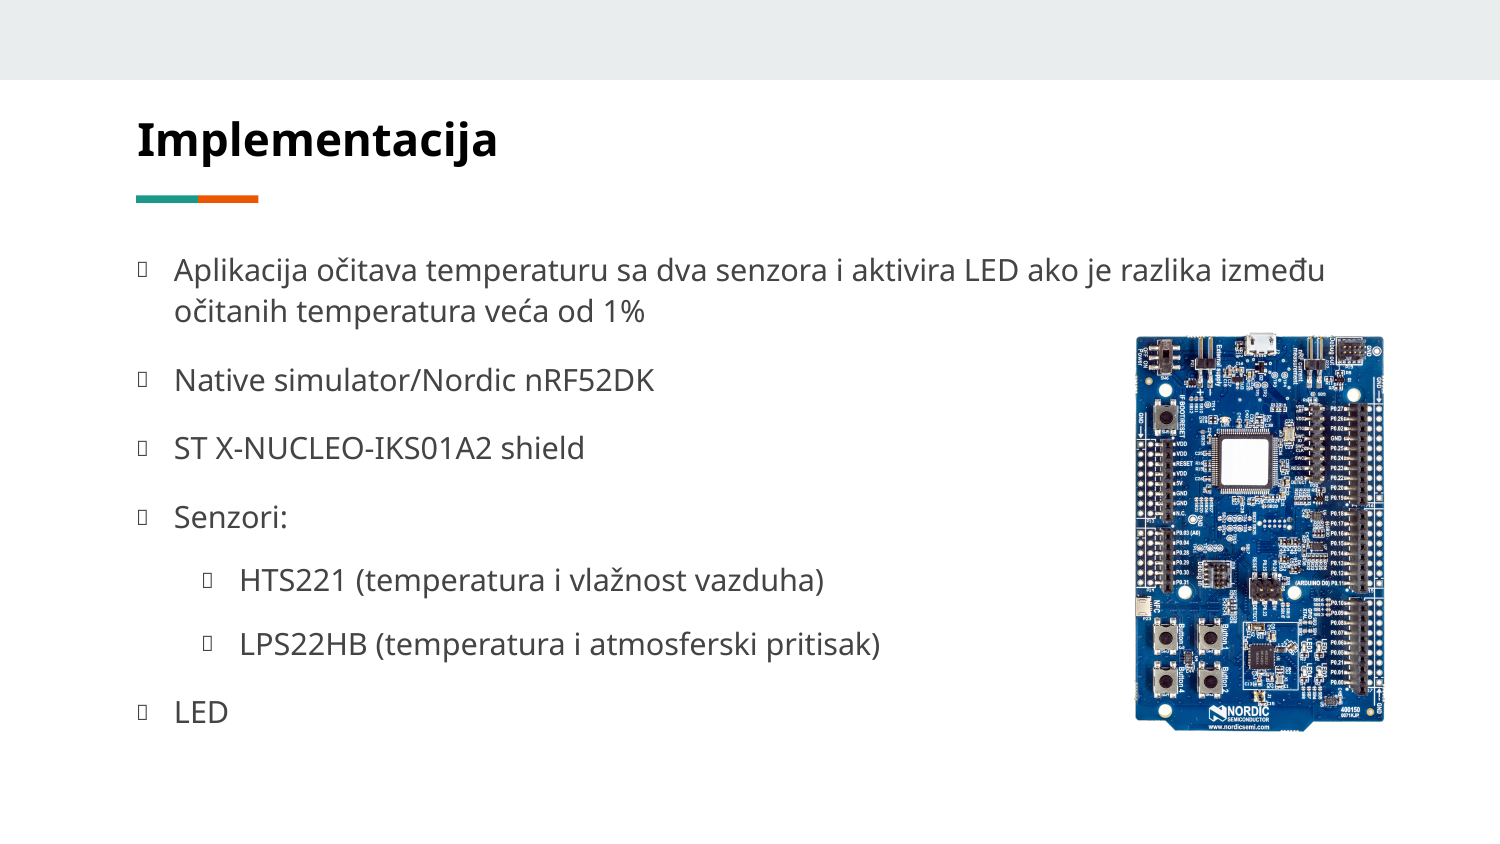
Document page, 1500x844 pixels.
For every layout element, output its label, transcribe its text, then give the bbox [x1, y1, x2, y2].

title Implementacija [137, 95, 1399, 183]
list Aplikacija očitava temperaturu sa dva senzora i aktivira LED ako je razlika između očitanih temperatura veća od 1% Native simulator/Nordic nRF52DK ST X-NUCLEO-IKS01A2 shield Senzori: HTS221 (temperatura i vlažnost vazduha) LPS22HB (temperatura i atmosferski pritisak) LED [119, 248, 1381, 736]
picture [1125, 327, 1395, 736]
